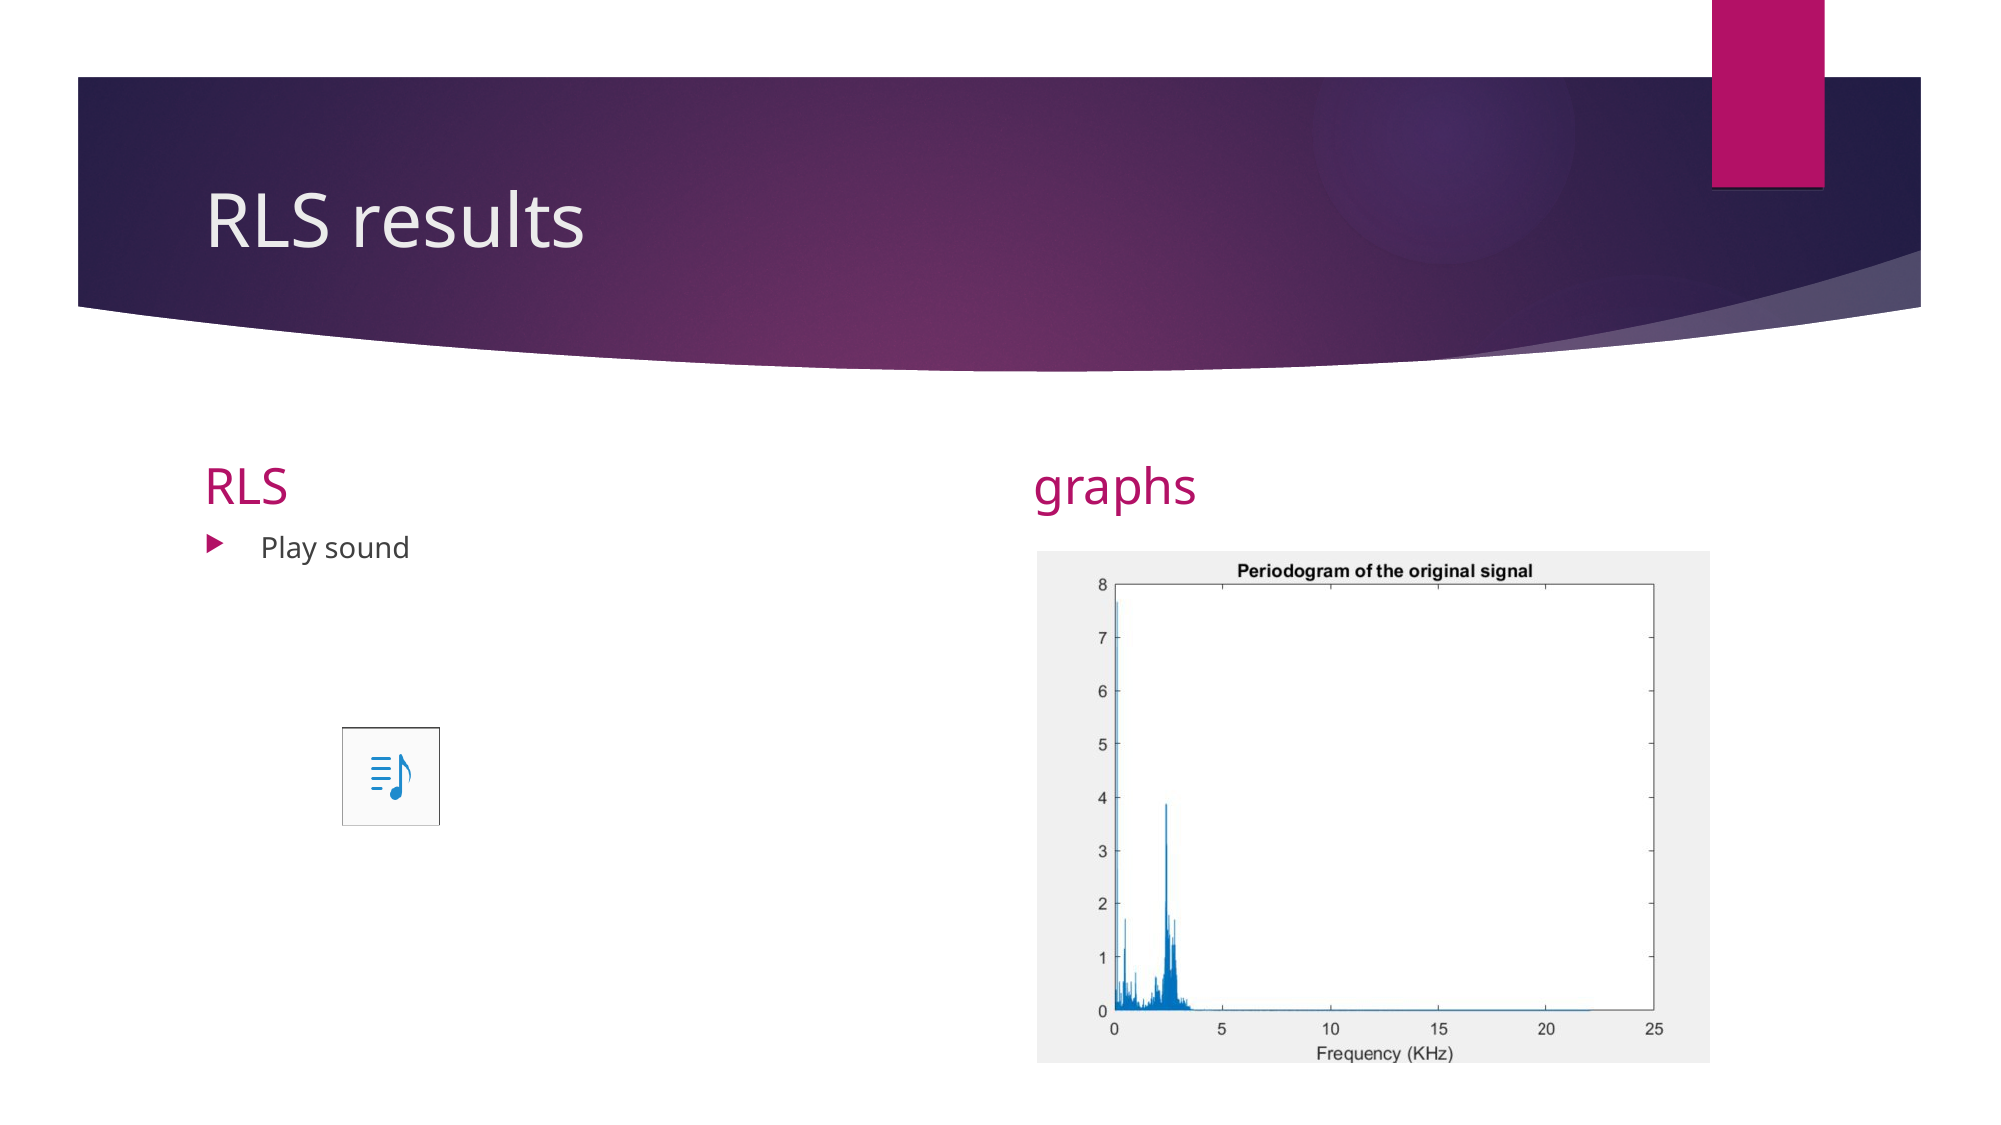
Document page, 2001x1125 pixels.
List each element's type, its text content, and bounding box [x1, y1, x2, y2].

picture [79, 78, 1920, 371]
picture [1036, 550, 1710, 1065]
list Play sound [189, 521, 981, 988]
text_box [340, 726, 441, 827]
list graphs [1018, 427, 1810, 522]
title RLS results [189, 159, 1627, 276]
list RLS [189, 427, 981, 521]
